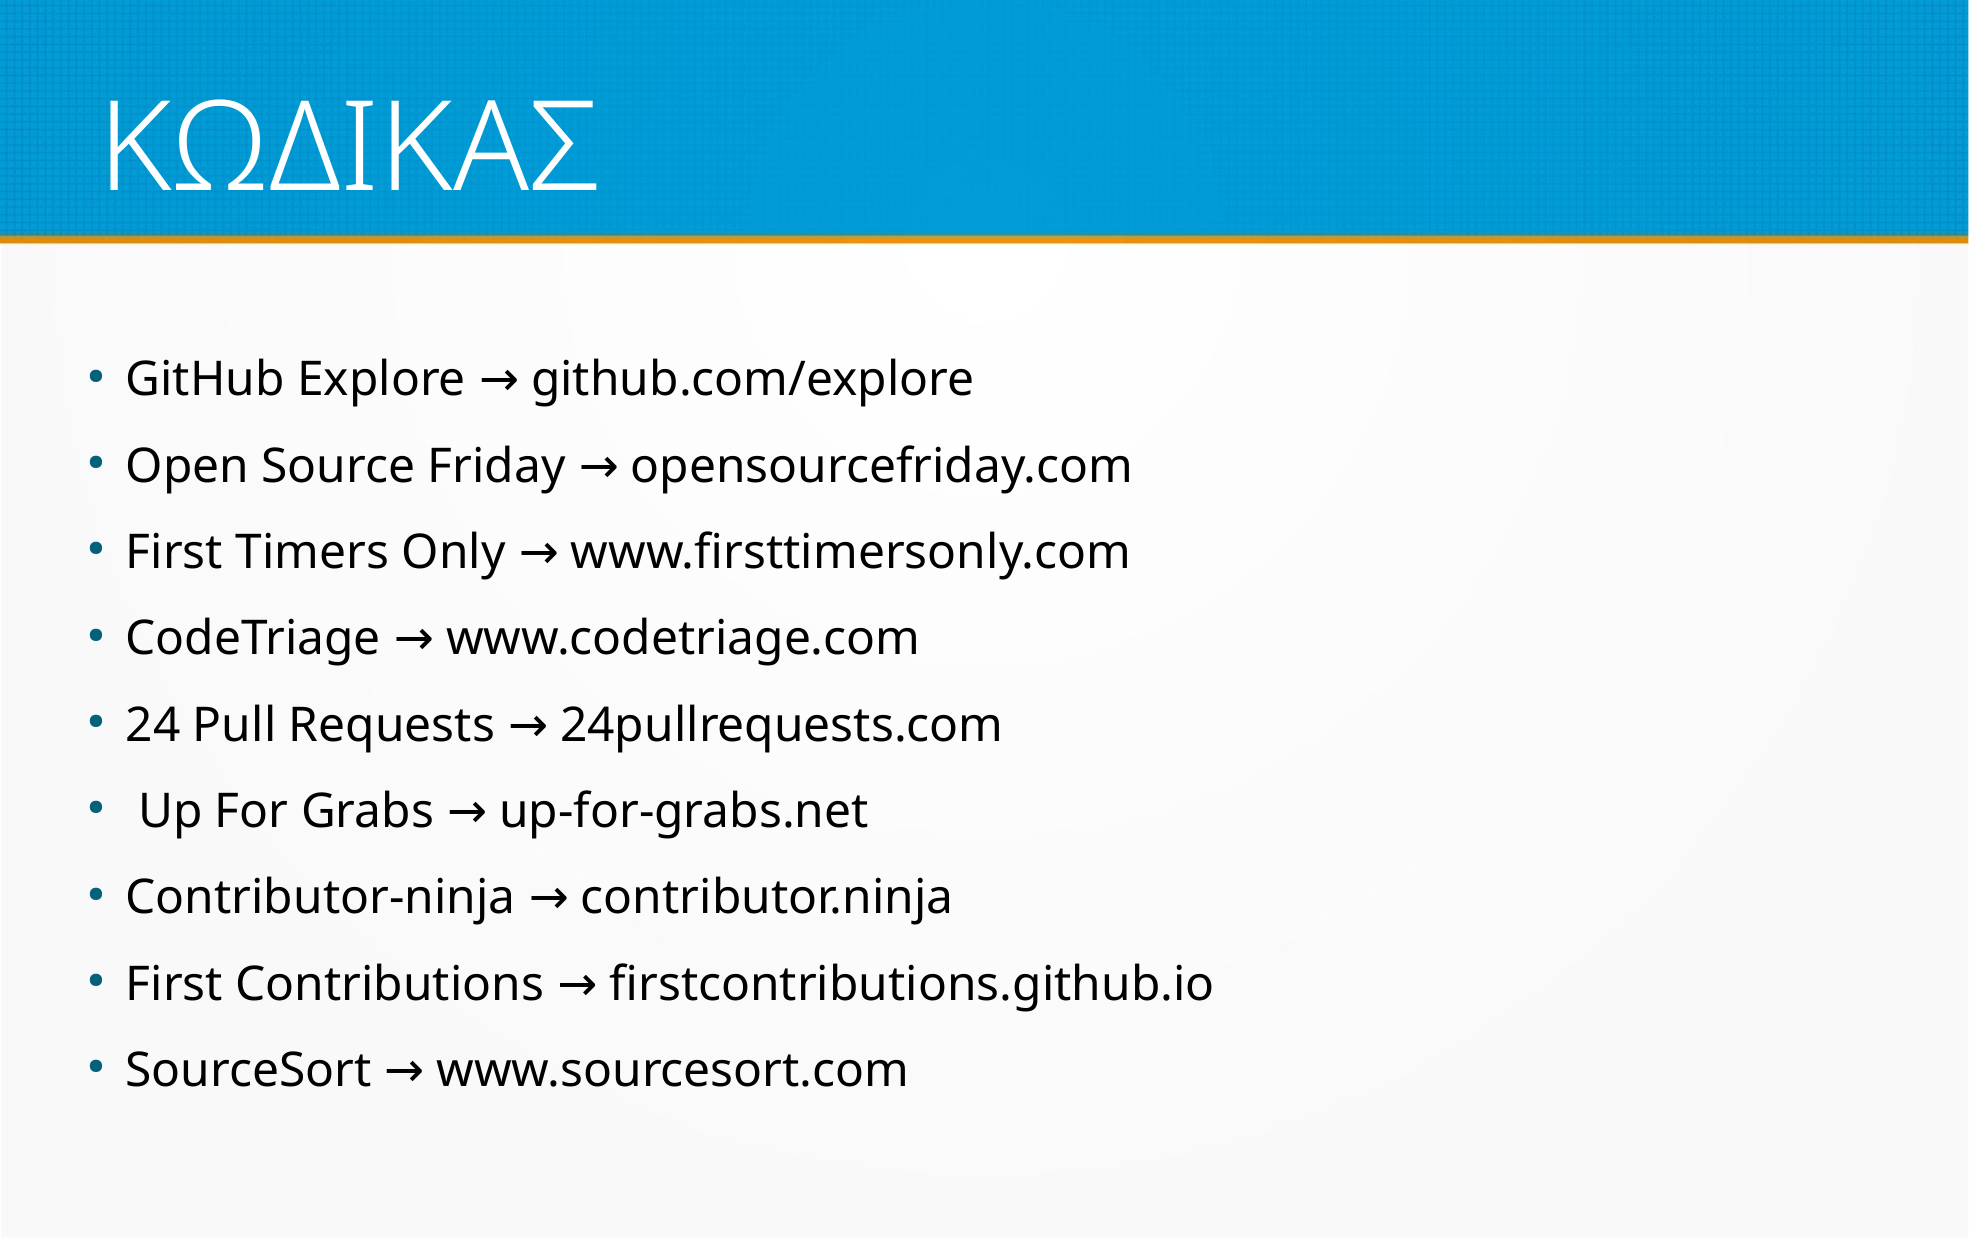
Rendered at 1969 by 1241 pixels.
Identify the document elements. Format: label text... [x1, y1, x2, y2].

picture [0, 233, 1969, 1241]
list GitHub Explore → github.com/explore Open Source Friday → opensourcefriday.com First Timers Only → www.ﬁrsttimersonly.com CodeTriage → www.codetriage.com 24 Pull Requests → 24pullrequests.com Up For Grabs → up-for-grabs.net Contributor-ninja → contributor.ninja First Contributions → ﬁrstcontributions.github.io SourceSort → www.sourcesort.com [74, 344, 1878, 1110]
title ΚΩΔΙΚΑΣ [98, 19, 1870, 227]
